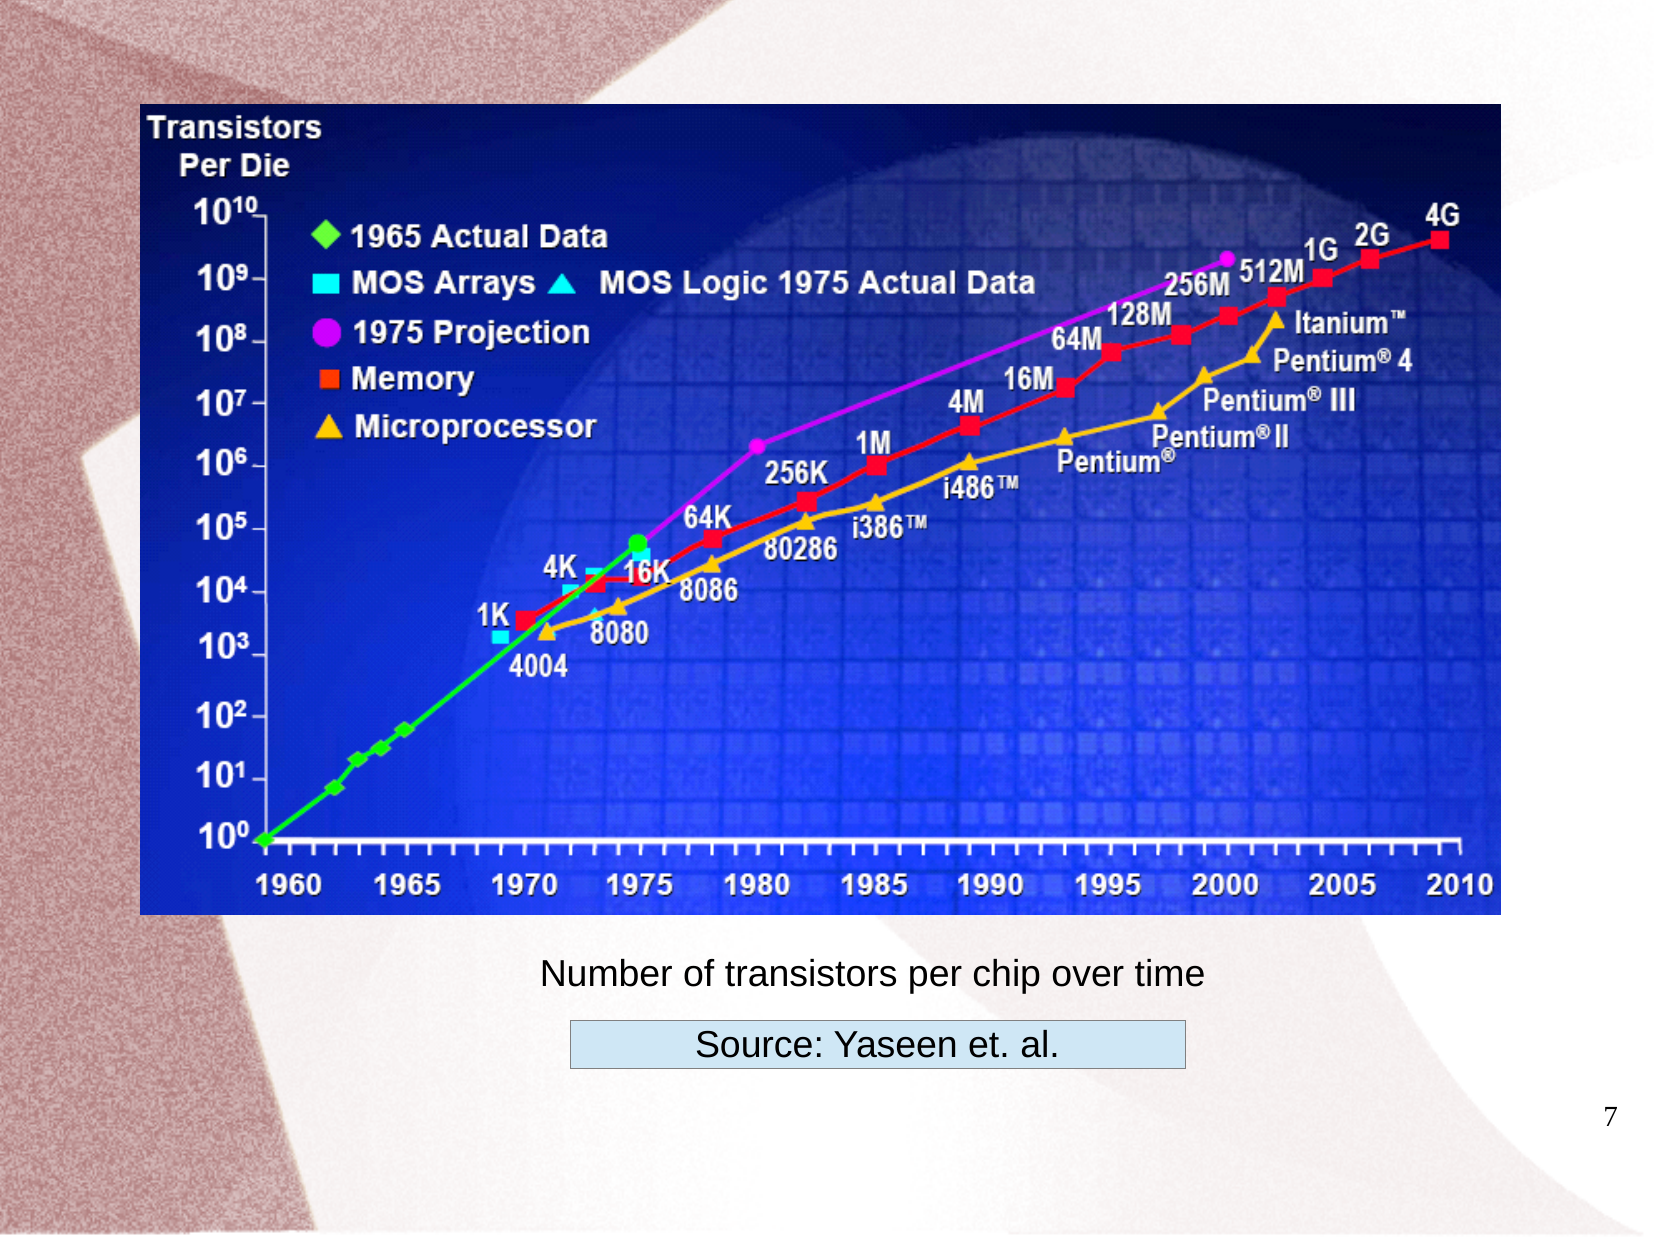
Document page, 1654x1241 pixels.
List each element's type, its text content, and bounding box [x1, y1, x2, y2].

text_box Source: Yaseen et. al. [570, 1020, 1186, 1069]
picture [0, 0, 1654, 1241]
text_box Number of transistors per chip over time [525, 945, 1221, 1002]
